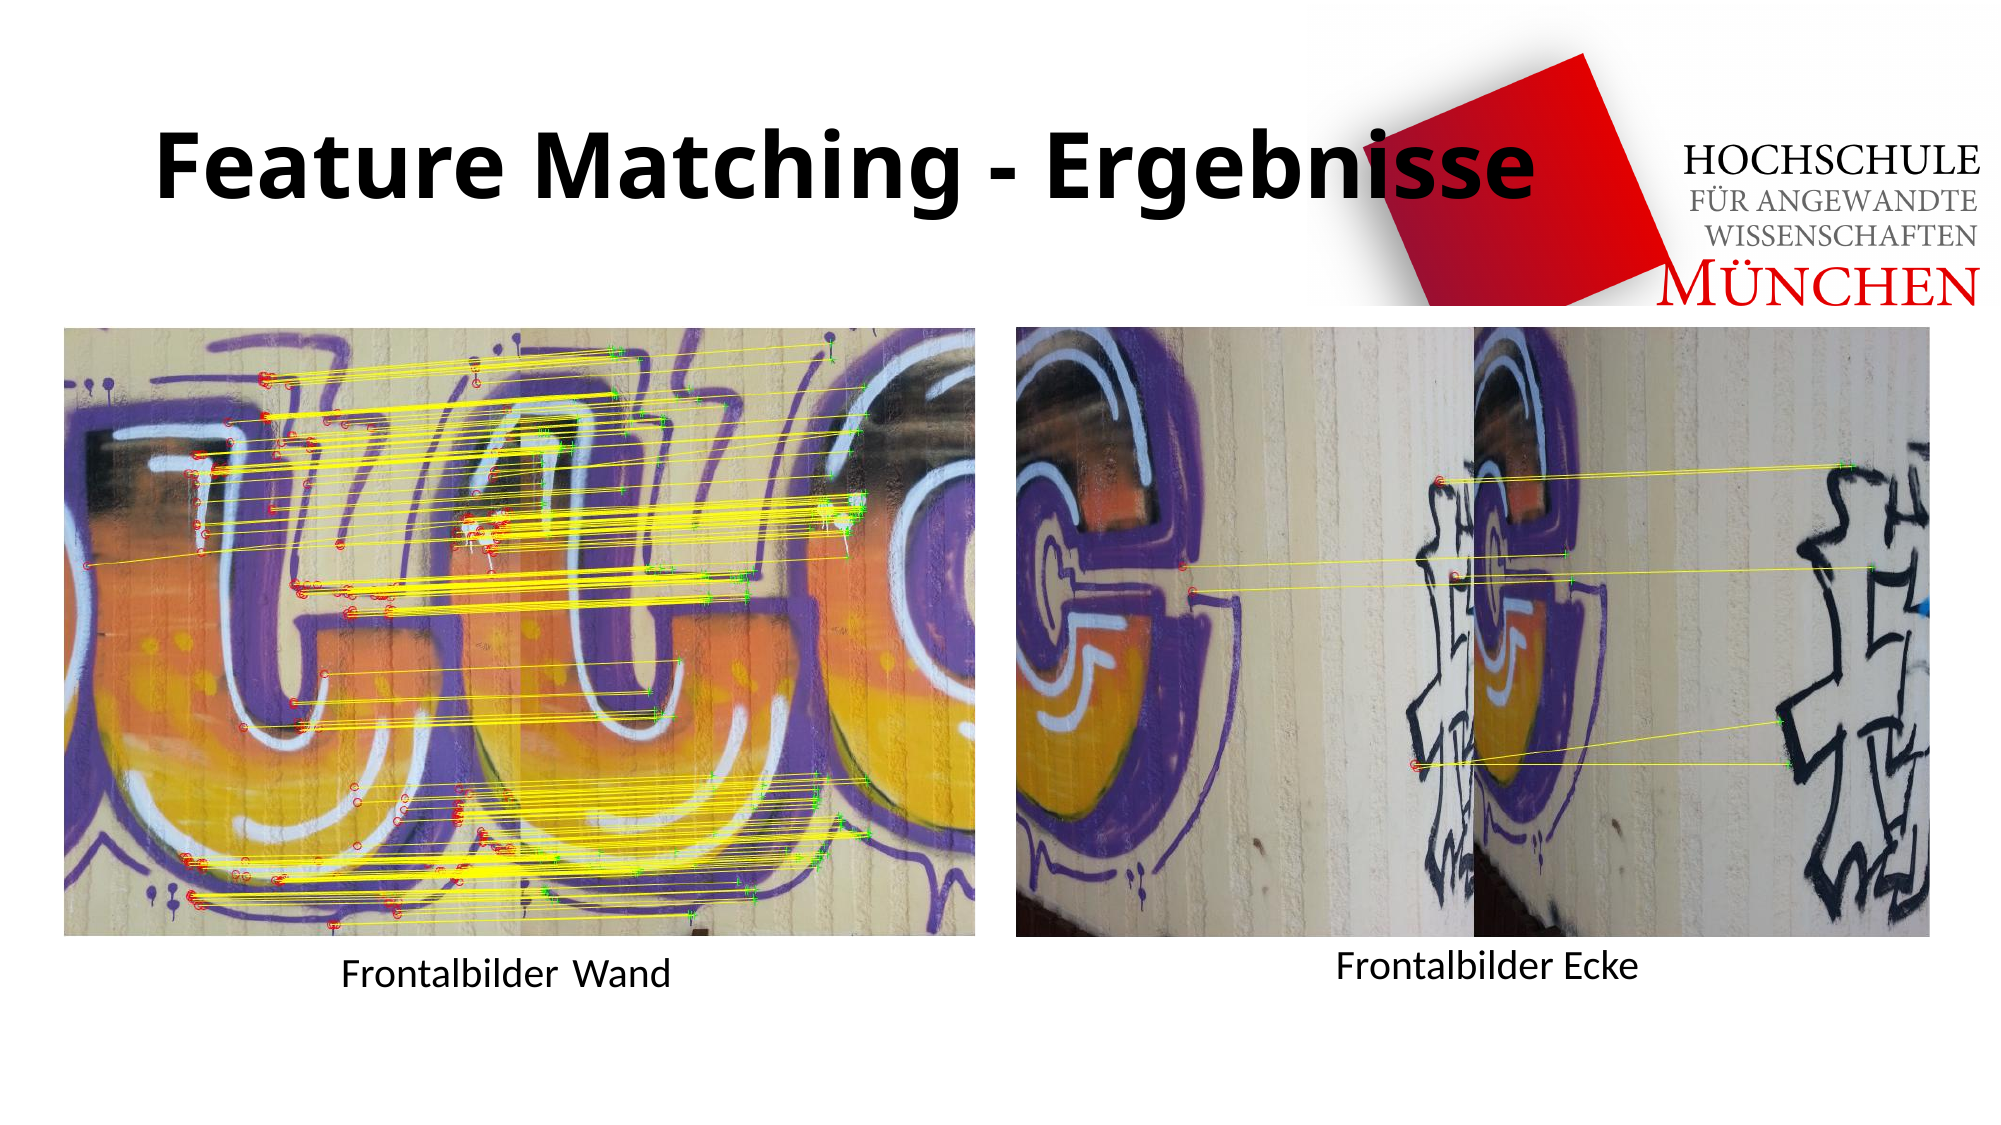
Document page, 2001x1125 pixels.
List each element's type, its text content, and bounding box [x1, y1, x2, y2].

text_box Frontalbilder Ecke [1320, 935, 1781, 1014]
picture [63, 326, 976, 937]
picture [1016, 326, 1930, 937]
title Feature Matching - Ergebnisse [137, 59, 1863, 278]
text_box Frontalbilder Wand [326, 935, 786, 1014]
